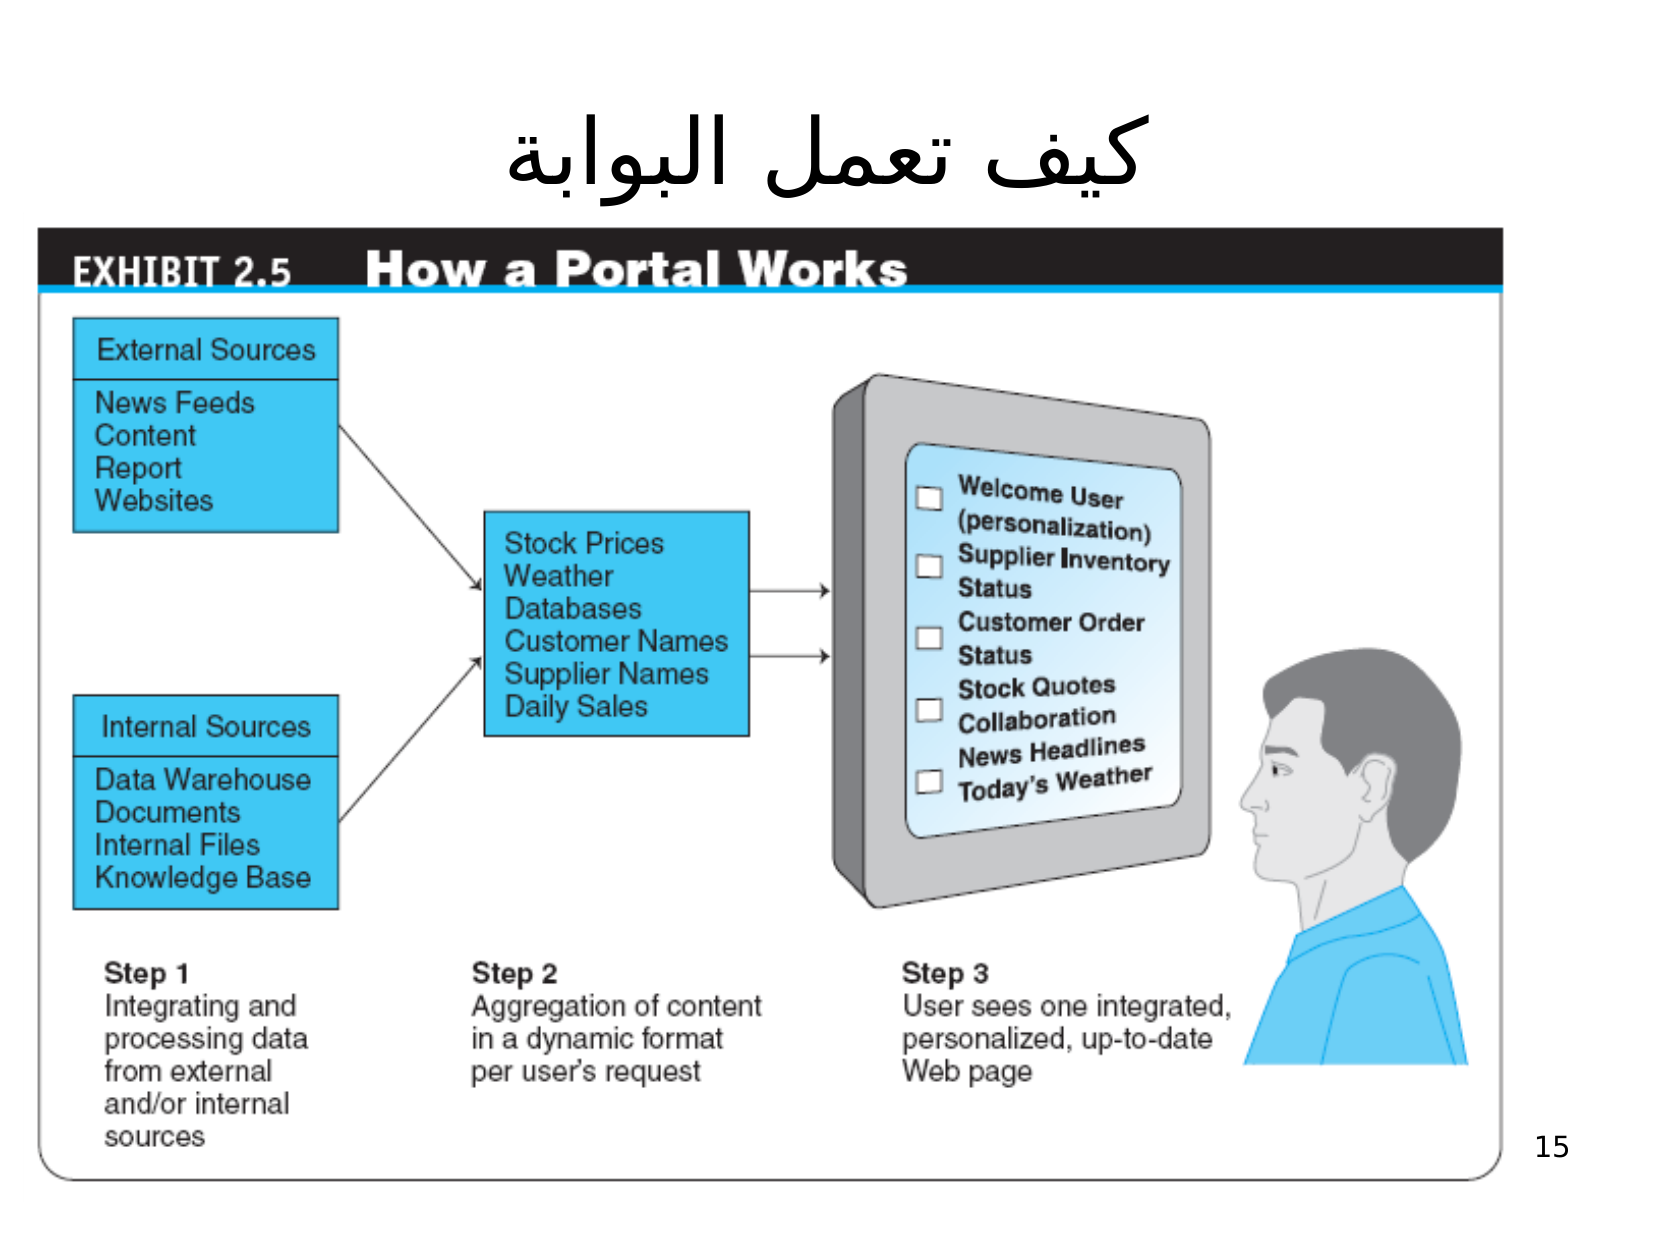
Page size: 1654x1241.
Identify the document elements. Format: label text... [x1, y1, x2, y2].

picture [22, 212, 1524, 1202]
title كيف تعمل البوابة [82, 49, 1571, 257]
